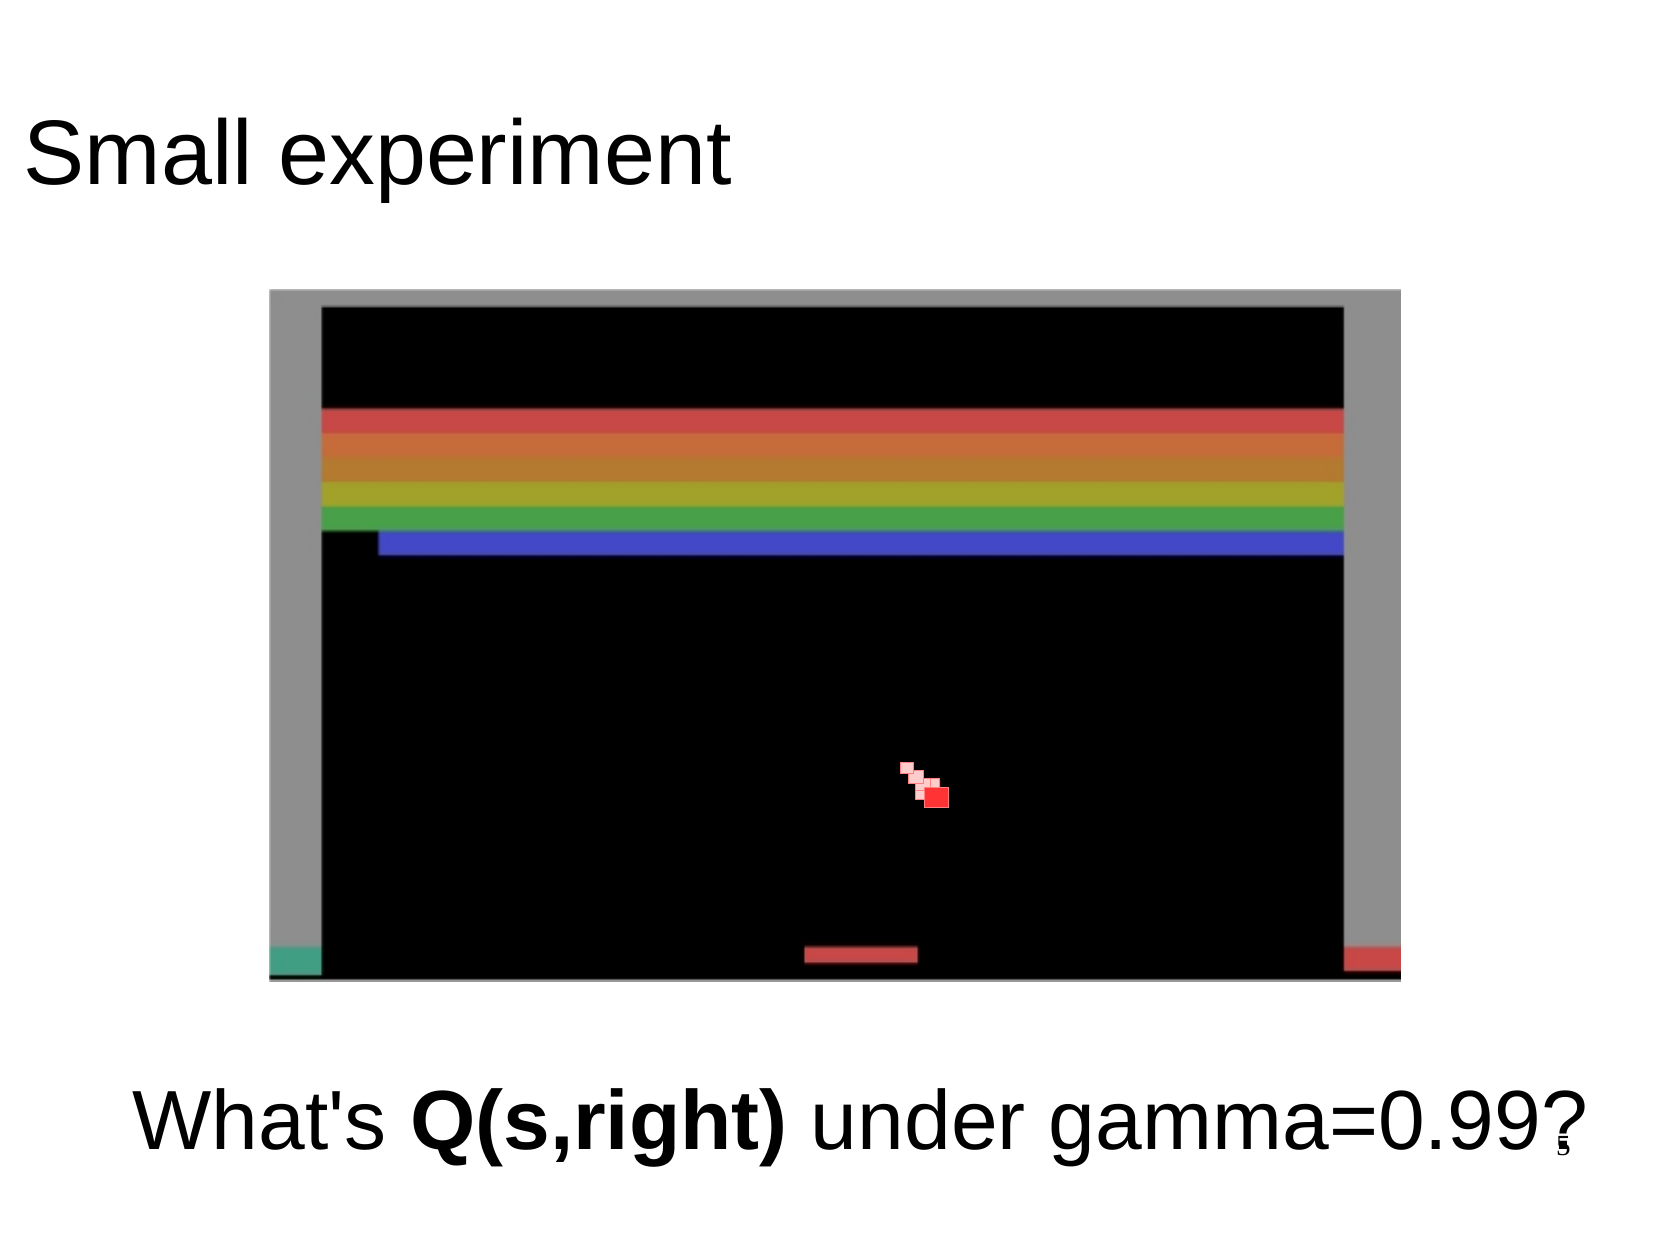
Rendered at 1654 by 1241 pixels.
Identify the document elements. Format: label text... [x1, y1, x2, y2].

title Small experiment [23, 49, 1512, 257]
picture [269, 289, 1401, 982]
text_box [900, 762, 949, 808]
list What's Q(s,right) under gamma=0.99? [73, 1074, 1603, 1235]
